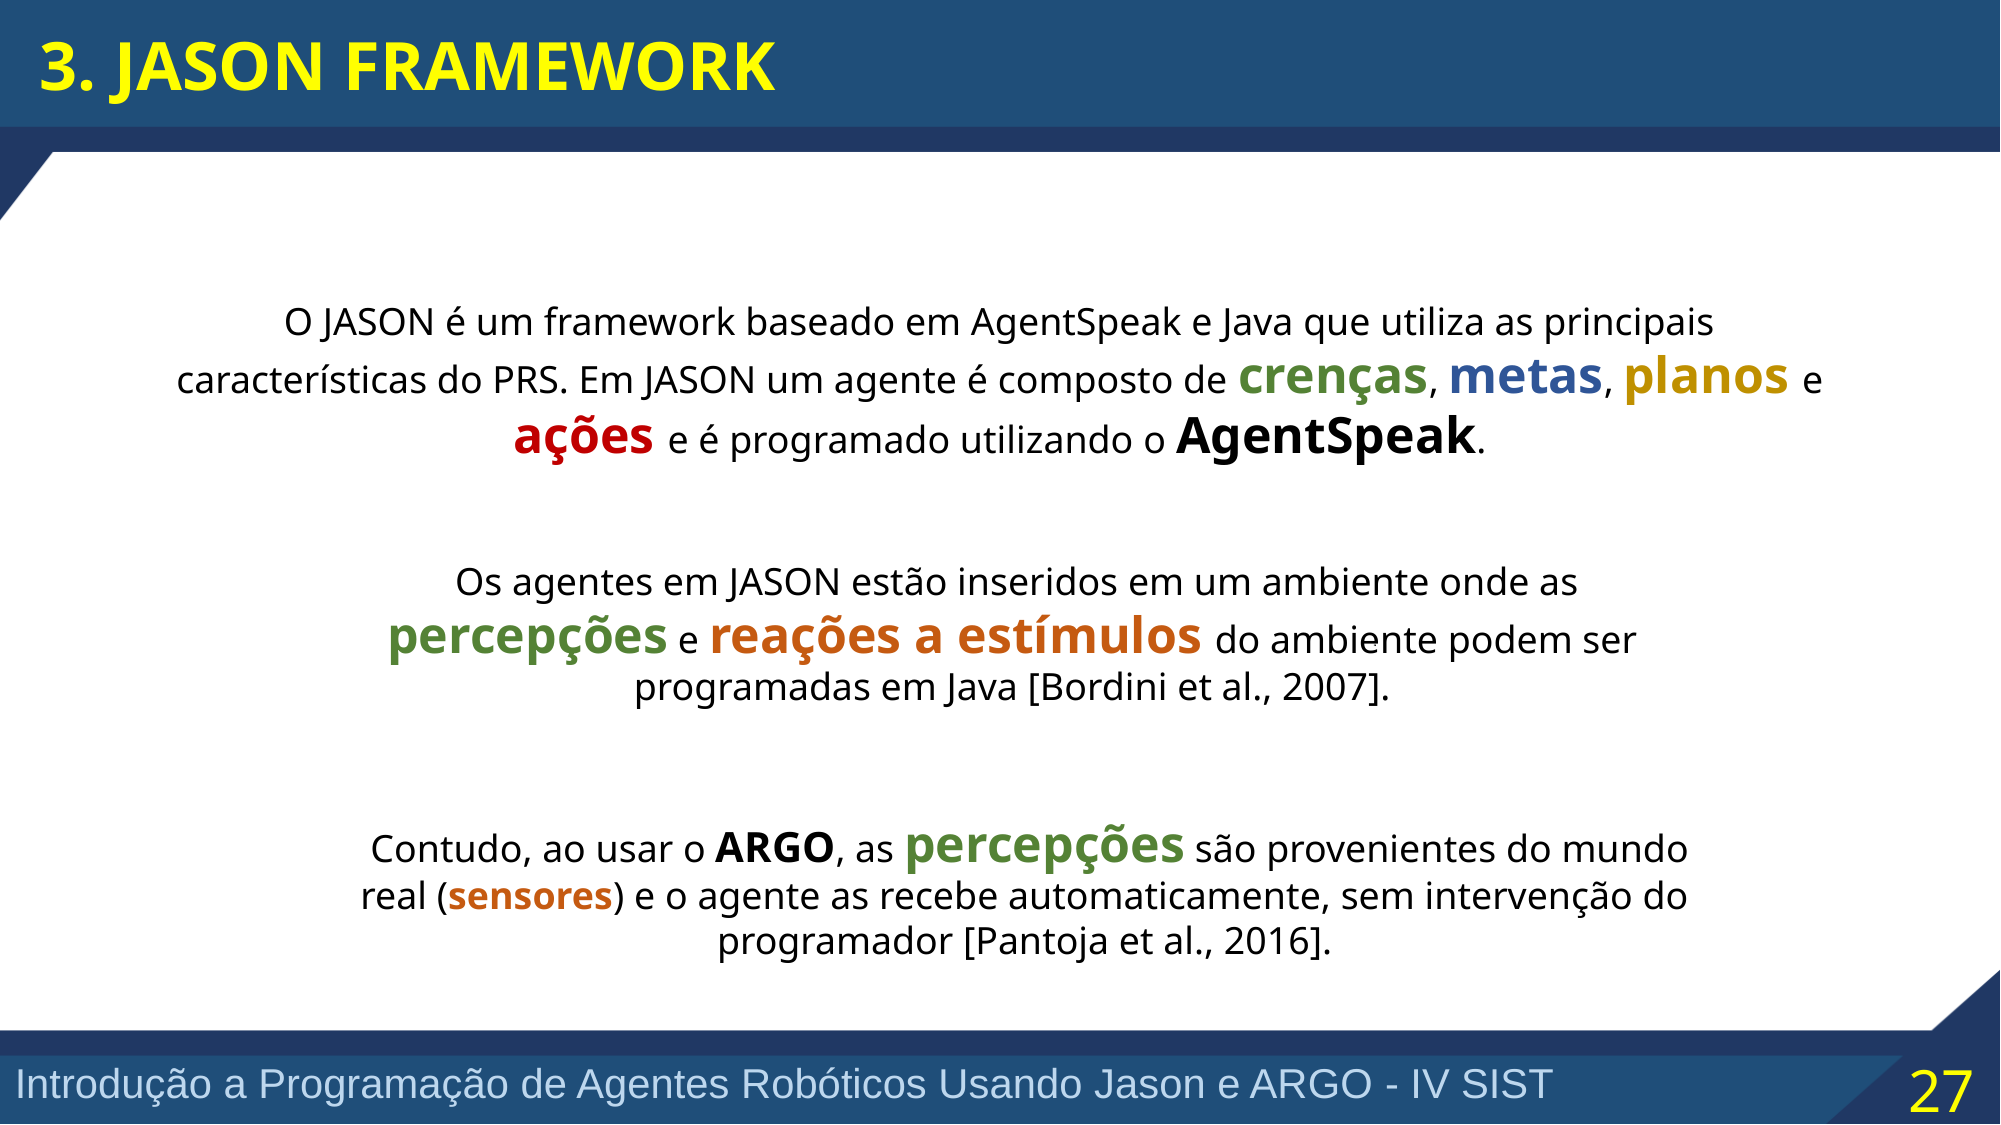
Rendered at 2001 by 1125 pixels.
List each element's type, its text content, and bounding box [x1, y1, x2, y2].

text_box 3. JASON FRAMEWORK [24, 16, 2000, 112]
text_box O JASON é um framework baseado em AgentSpeak e Java que utiliza as principais características do PRS. Em JASON um agente é composto de crenças, metas, planos e ações e é programado utilizando o AgentSpeak. [144, 290, 1856, 471]
text_box Contudo, ao usar o ARGO, as percepções são provenientes do mundo real (sensores) e o agente as recebe automaticamente, sem intervenção do programador [Pantoja et al., 2016]. [314, 804, 1736, 970]
picture [0, 0, 2000, 1124]
text_box Os agentes em JASON estão inseridos em um ambiente onde as percepções e reações a estímulos do ambiente podem ser programadas em Java [Bordini et al., 2007]. [302, 550, 1723, 716]
